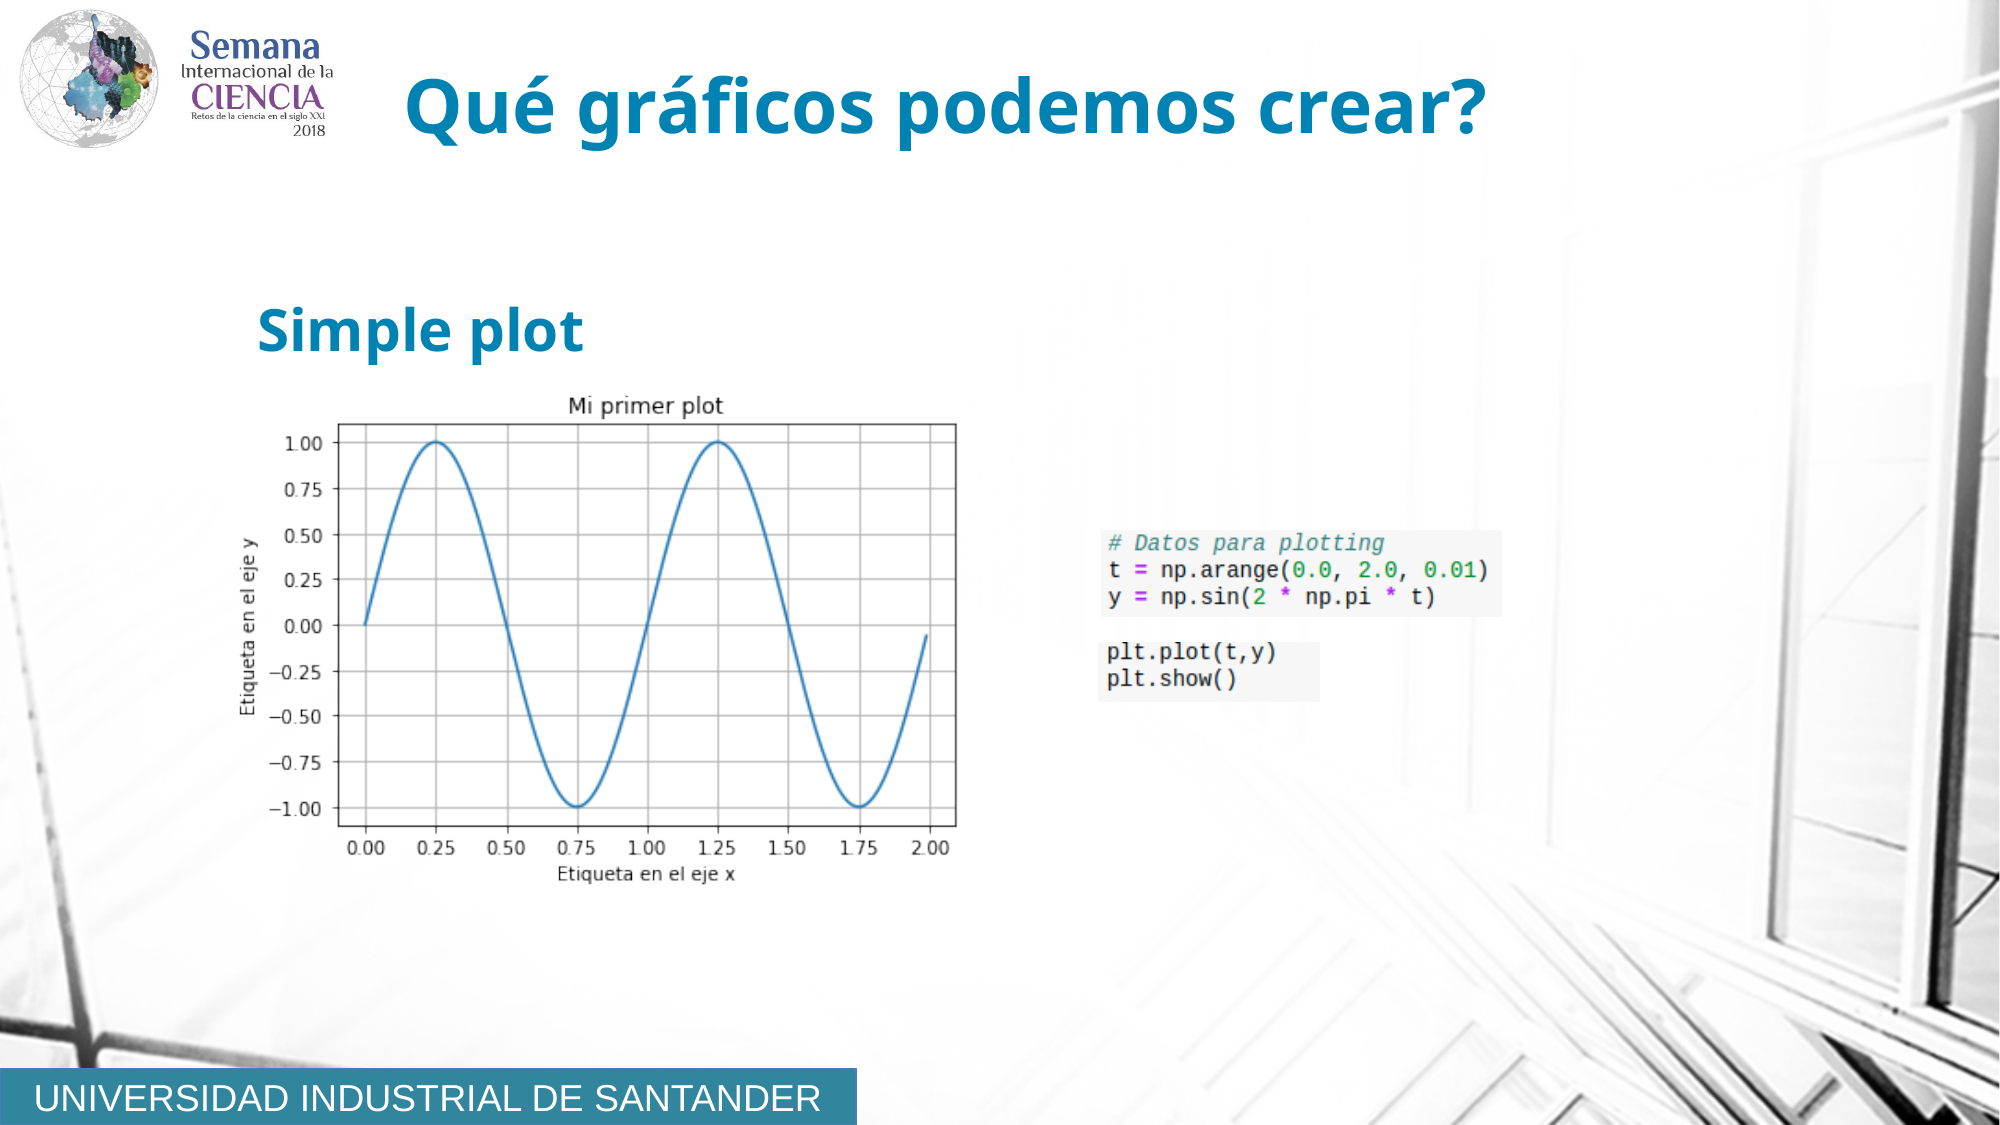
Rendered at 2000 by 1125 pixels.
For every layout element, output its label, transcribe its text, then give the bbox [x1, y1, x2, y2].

text_box Qué gráficos podemos crear? [388, 124, 1814, 299]
text_box UNIVERSIDAD INDUSTRIAL DE SANTANDER [0, 1068, 857, 1125]
text_box Simple plot [242, 281, 1507, 384]
picture [0, 0, 2000, 1125]
